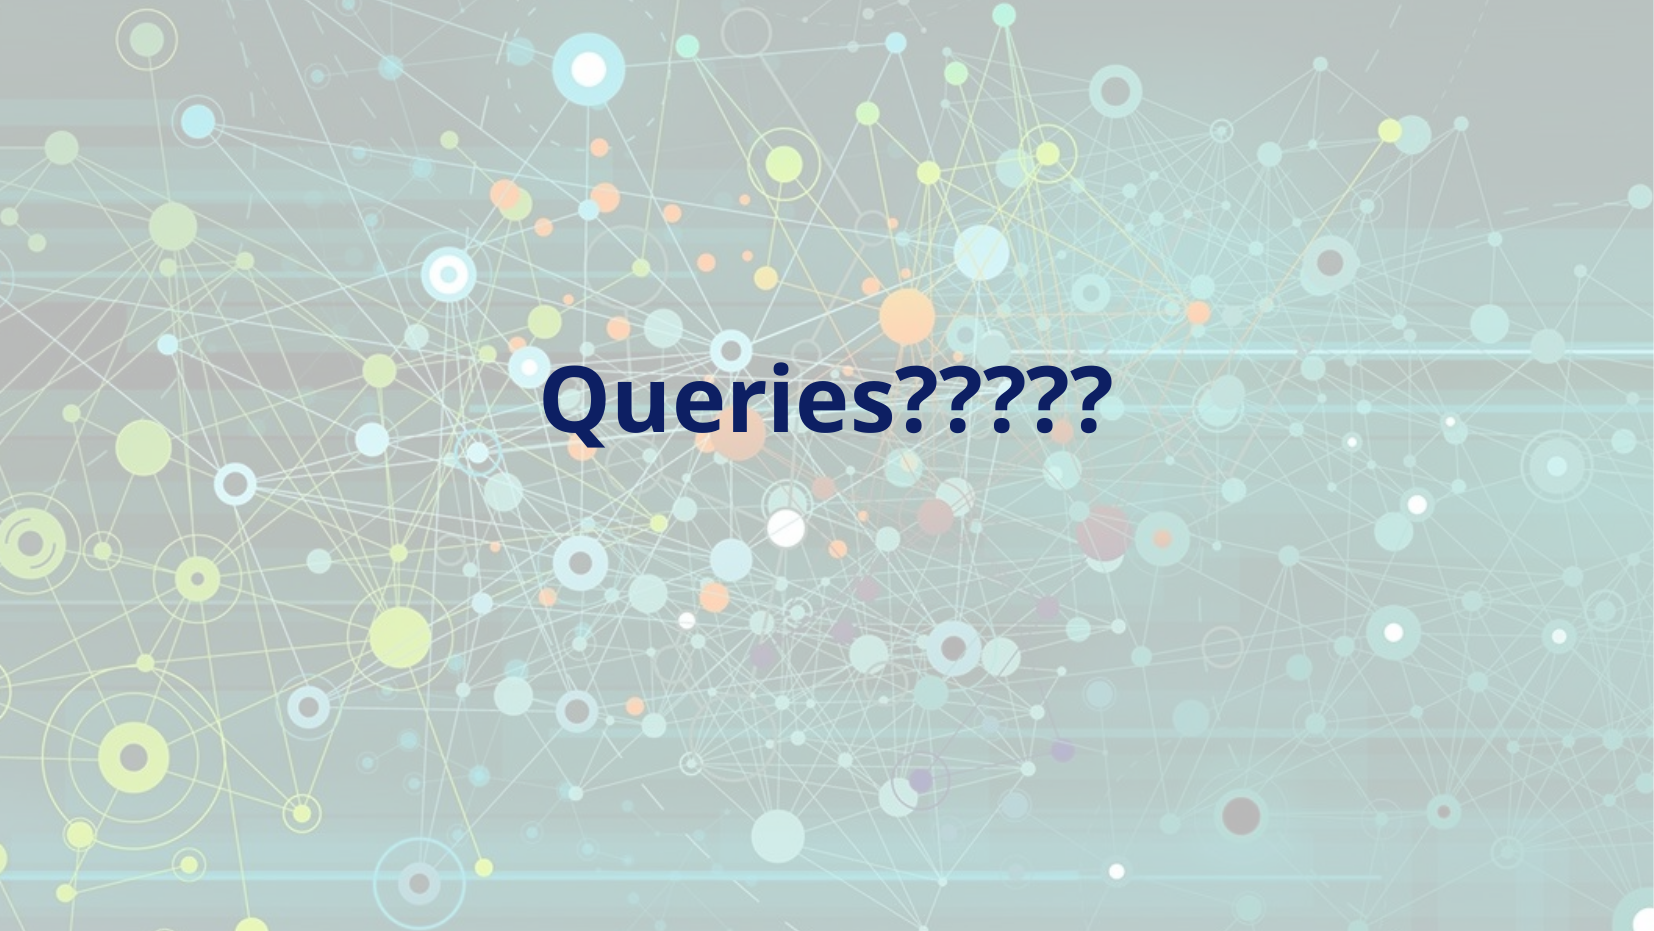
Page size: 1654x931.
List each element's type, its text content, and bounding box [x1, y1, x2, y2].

subtitle Queries????? [82, 37, 1571, 757]
